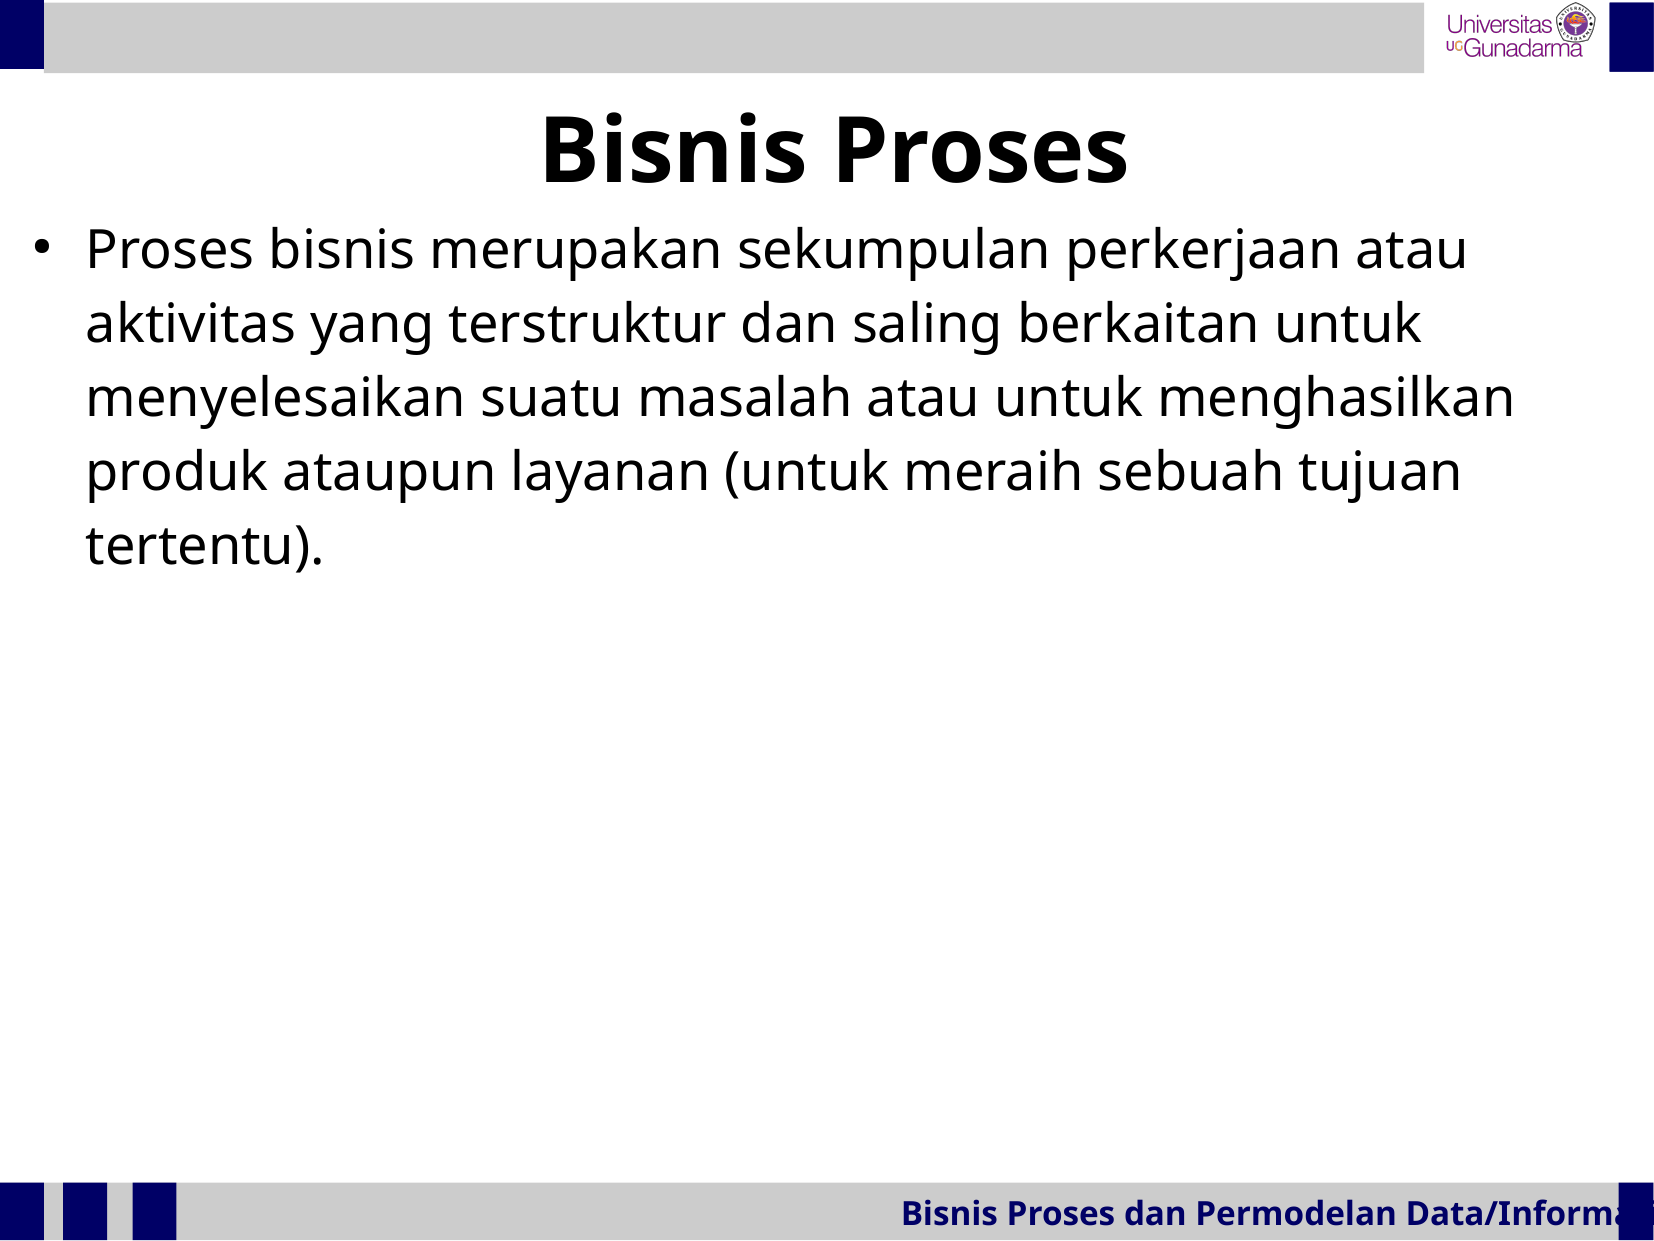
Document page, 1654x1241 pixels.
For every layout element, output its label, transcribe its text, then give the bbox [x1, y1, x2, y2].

list Proses bisnis merupakan sekumpulan perkerjaan atau aktivitas yang terstruktur dan saling berkaitan untuk menyelesaikan suatu masalah atau untuk menghasilkan produk ataupun layanan (untuk meraih sebuah tujuan tertentu). [14, 210, 1630, 1171]
picture [1437, 2, 1610, 62]
title Bisnis Proses [78, 84, 1592, 210]
